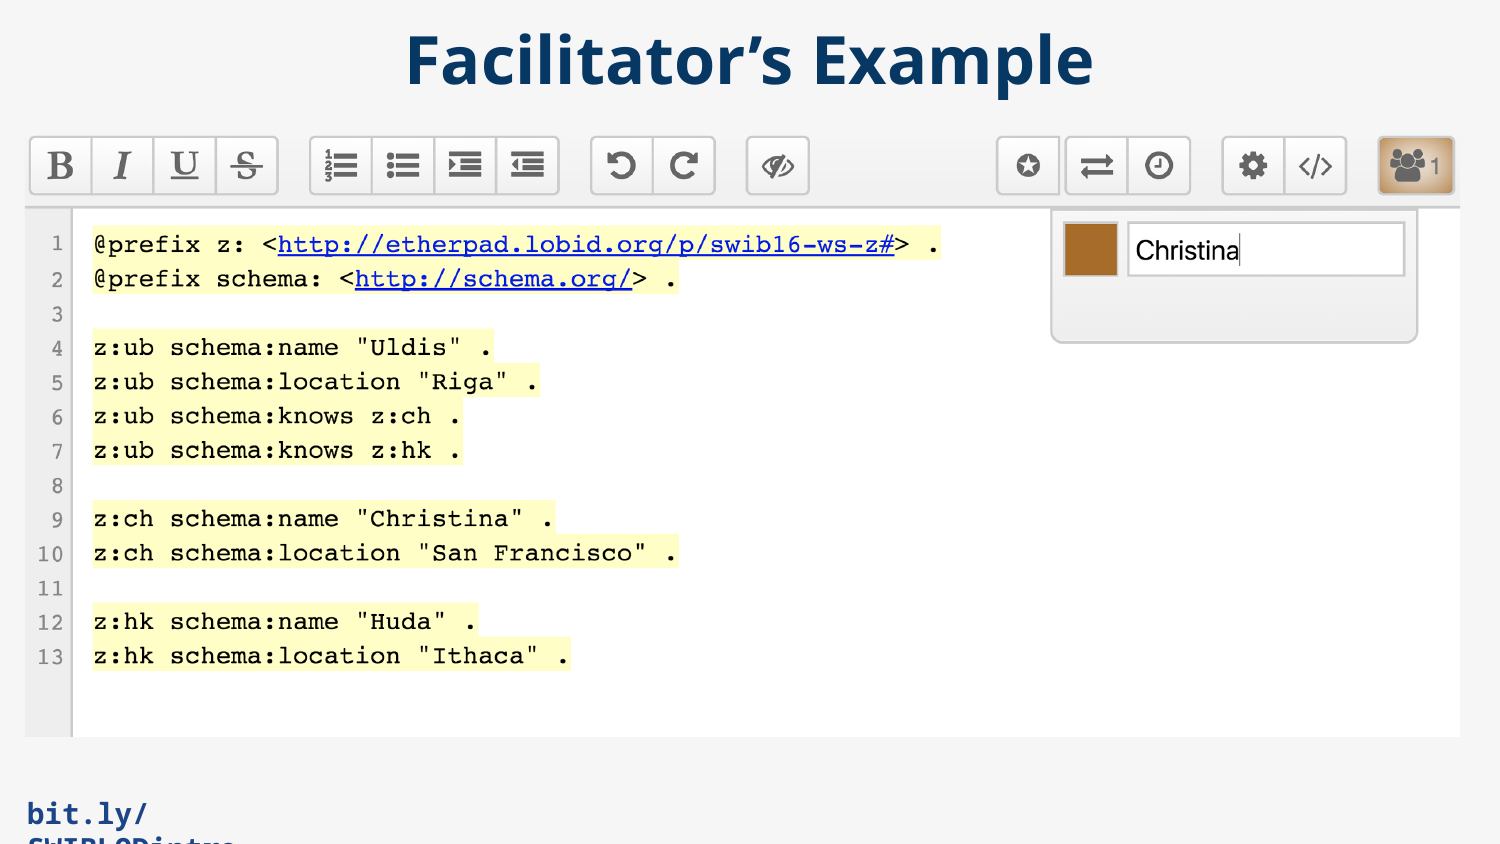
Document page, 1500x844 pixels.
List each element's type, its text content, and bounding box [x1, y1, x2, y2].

title Facilitator’s Example [51, 3, 1449, 107]
picture [24, 131, 1461, 737]
